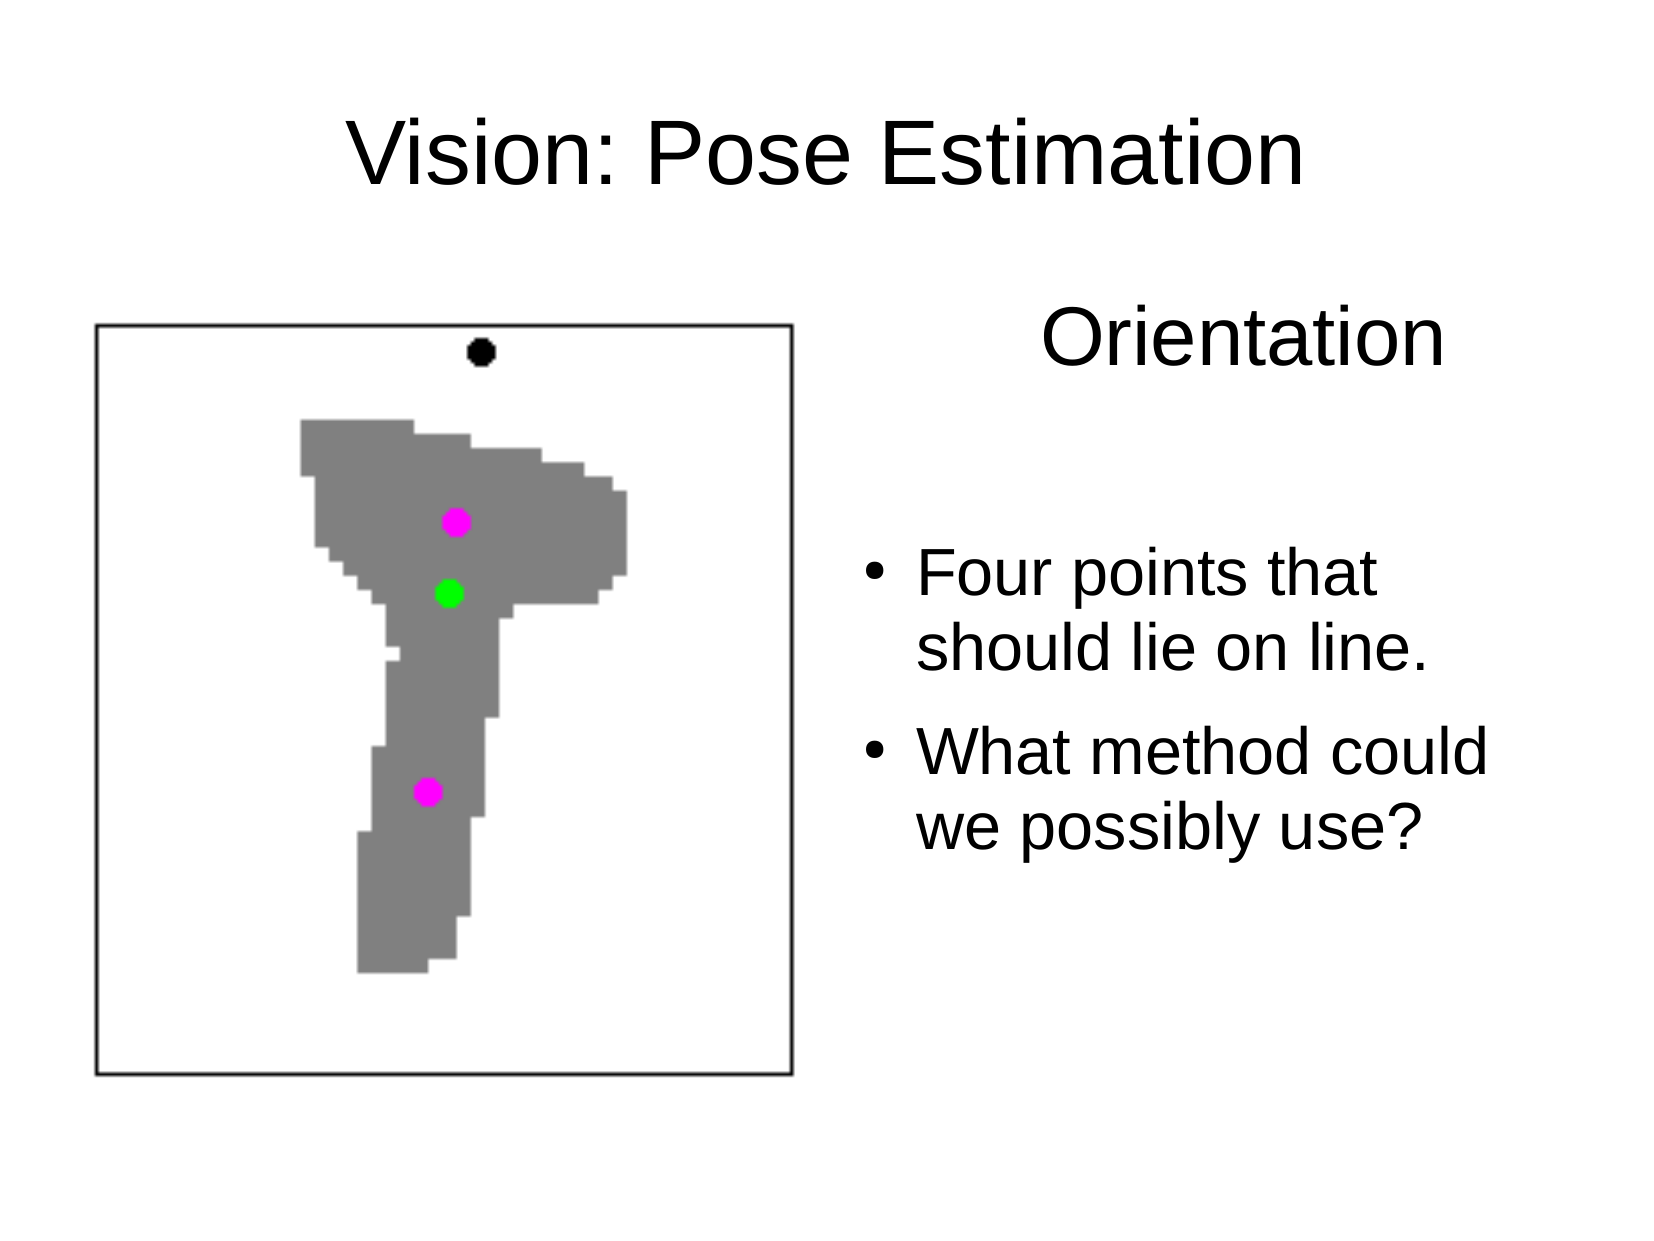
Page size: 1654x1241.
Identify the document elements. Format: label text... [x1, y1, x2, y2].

picture [82, 311, 809, 1088]
list Orientation Four points that should lie on line. What method could we possibly use? [845, 290, 1572, 1094]
title Vision: Pose Estimation [82, 49, 1571, 257]
